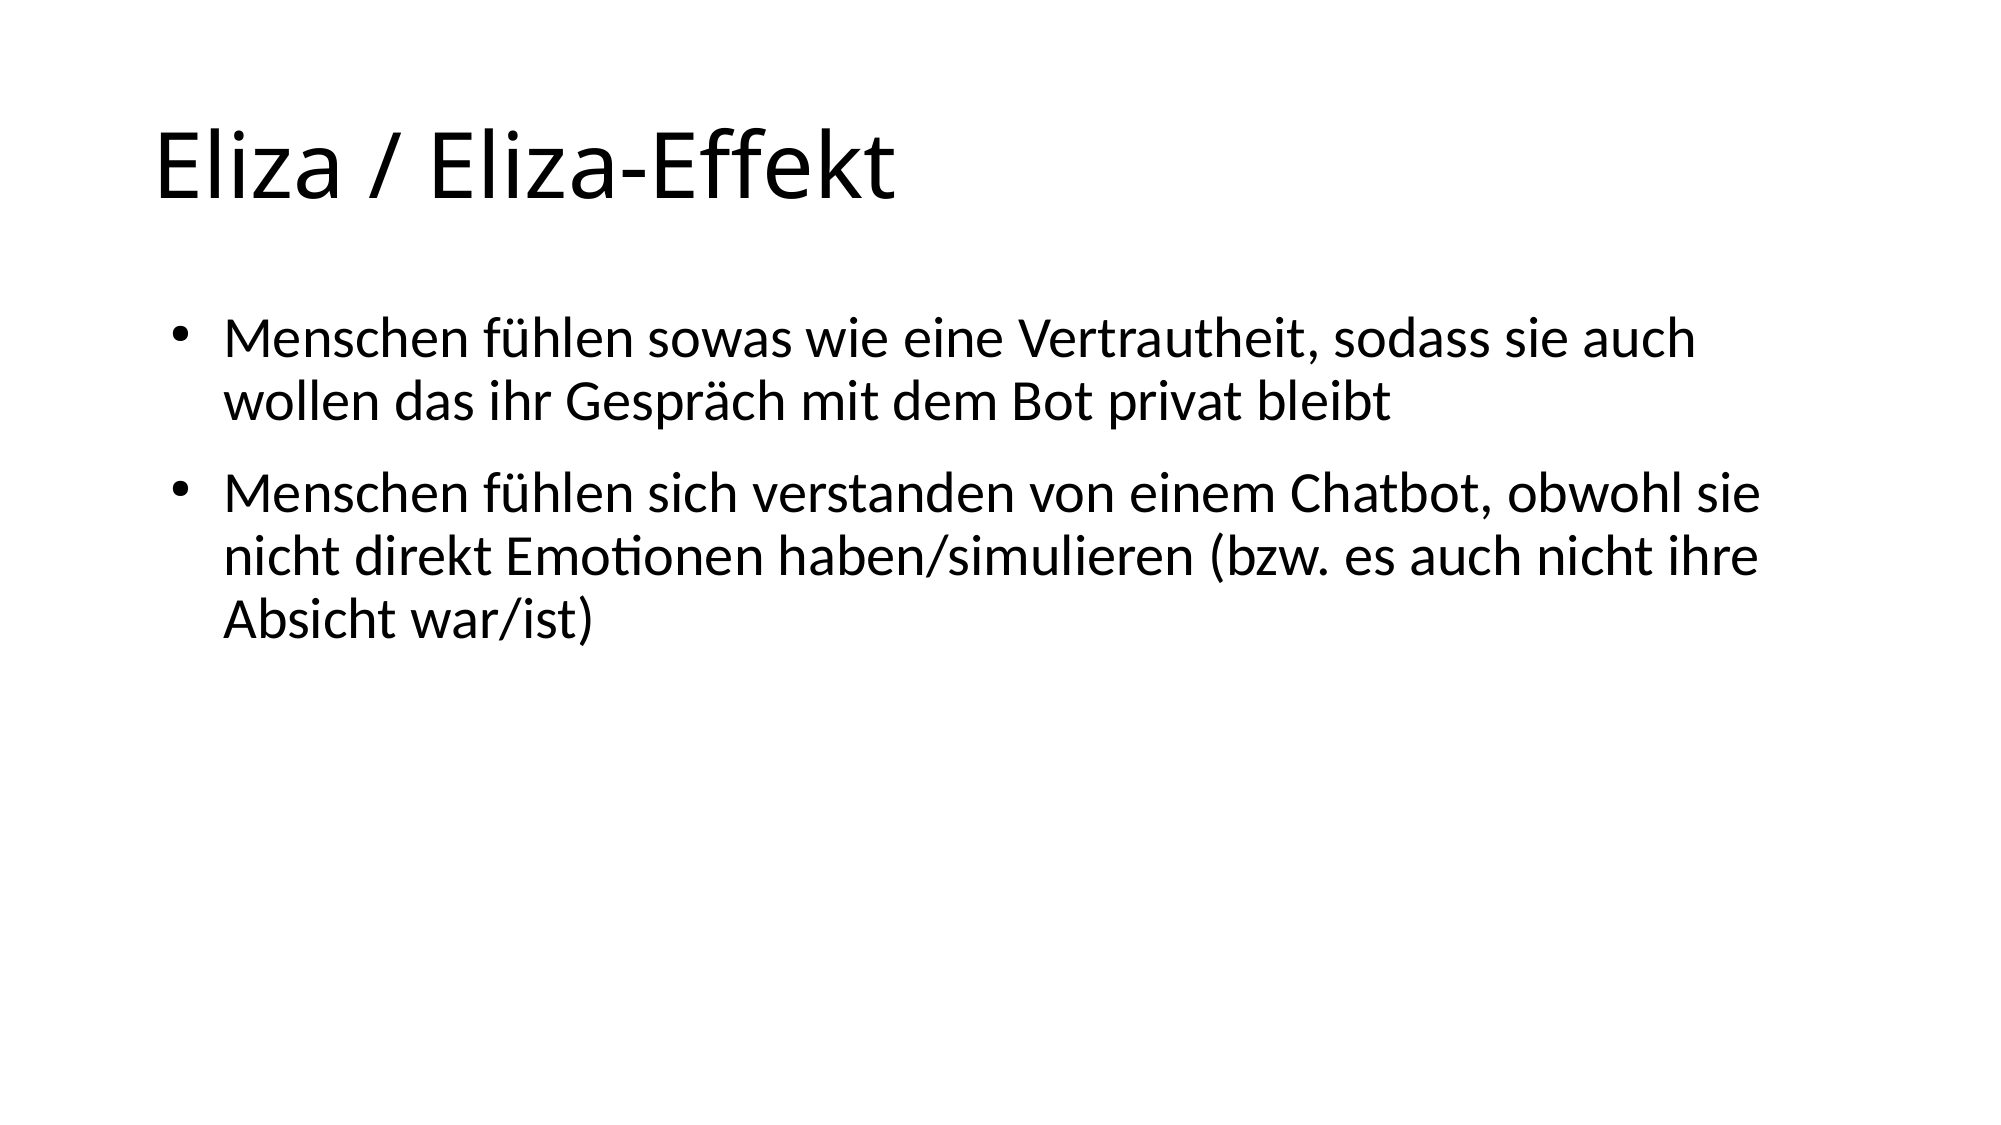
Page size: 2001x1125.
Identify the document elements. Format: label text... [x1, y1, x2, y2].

title Eliza / Eliza-Effekt [137, 59, 1863, 278]
list Menschen fühlen sowas wie eine Vertrautheit, sodass sie auch wollen das ihr Gespräch mit dem Bot privat bleibt Menschen fühlen sich verstanden von einem Chatbot, obwohl sie nicht direkt Emotionen haben/simulieren (bzw. es auch nicht ihre Absicht war/ist) [137, 299, 1863, 1014]
